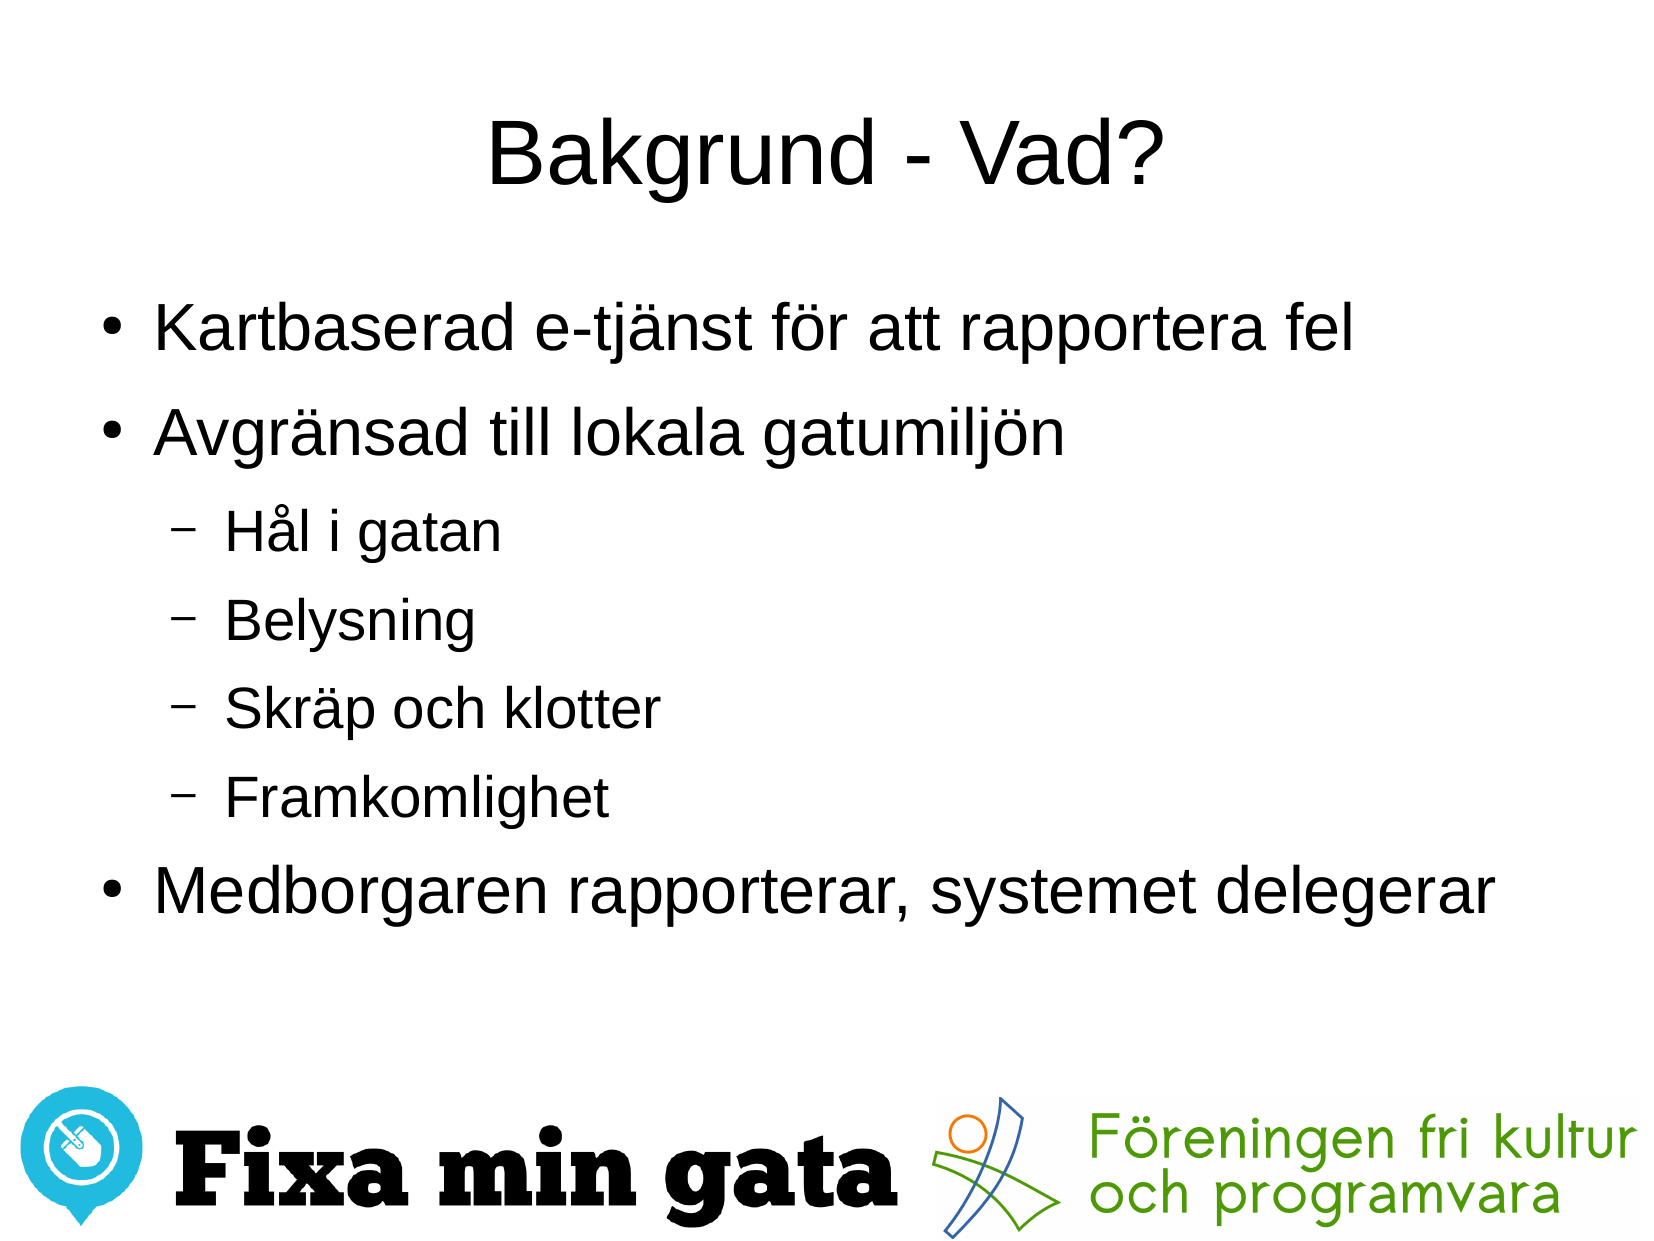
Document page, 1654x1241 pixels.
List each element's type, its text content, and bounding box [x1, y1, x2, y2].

list Kartbaserad e-tjänst för att rapportera fel Avgränsad till lokala gatumiljön Hål i gatan Belysning Skräp och klotter Framkomlighet Medborgaren rapporterar, systemet delegerar [82, 290, 1538, 1010]
picture [932, 1097, 1638, 1239]
picture [4, 1079, 910, 1236]
title Bakgrund - Vad? [82, 49, 1571, 257]
